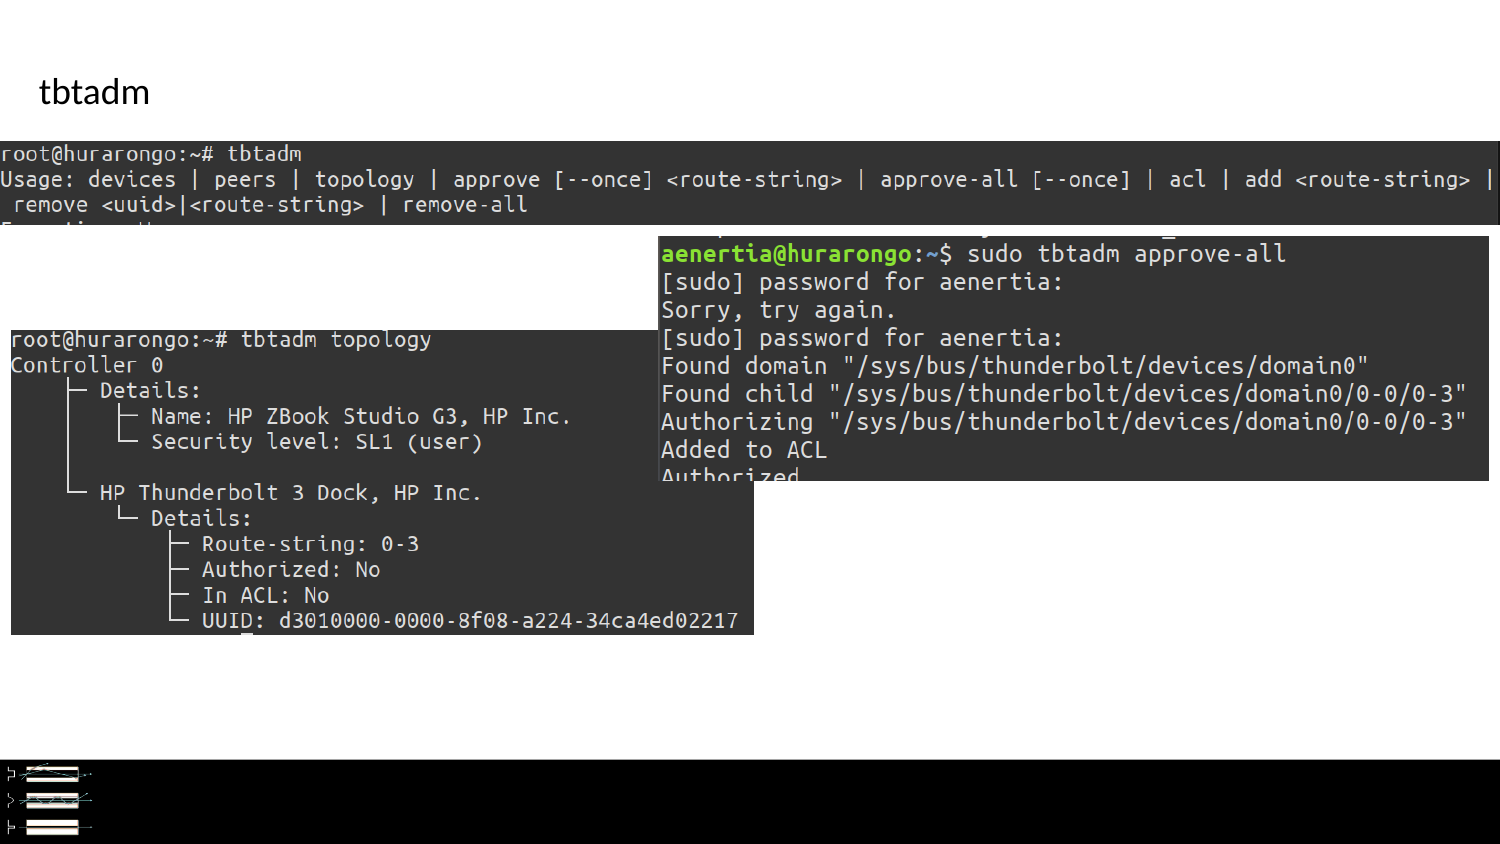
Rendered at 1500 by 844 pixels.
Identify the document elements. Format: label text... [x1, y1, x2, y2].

picture [0, 141, 1500, 225]
picture [5, 761, 95, 837]
title tbtadm [38, 24, 1464, 141]
picture [11, 236, 1489, 635]
